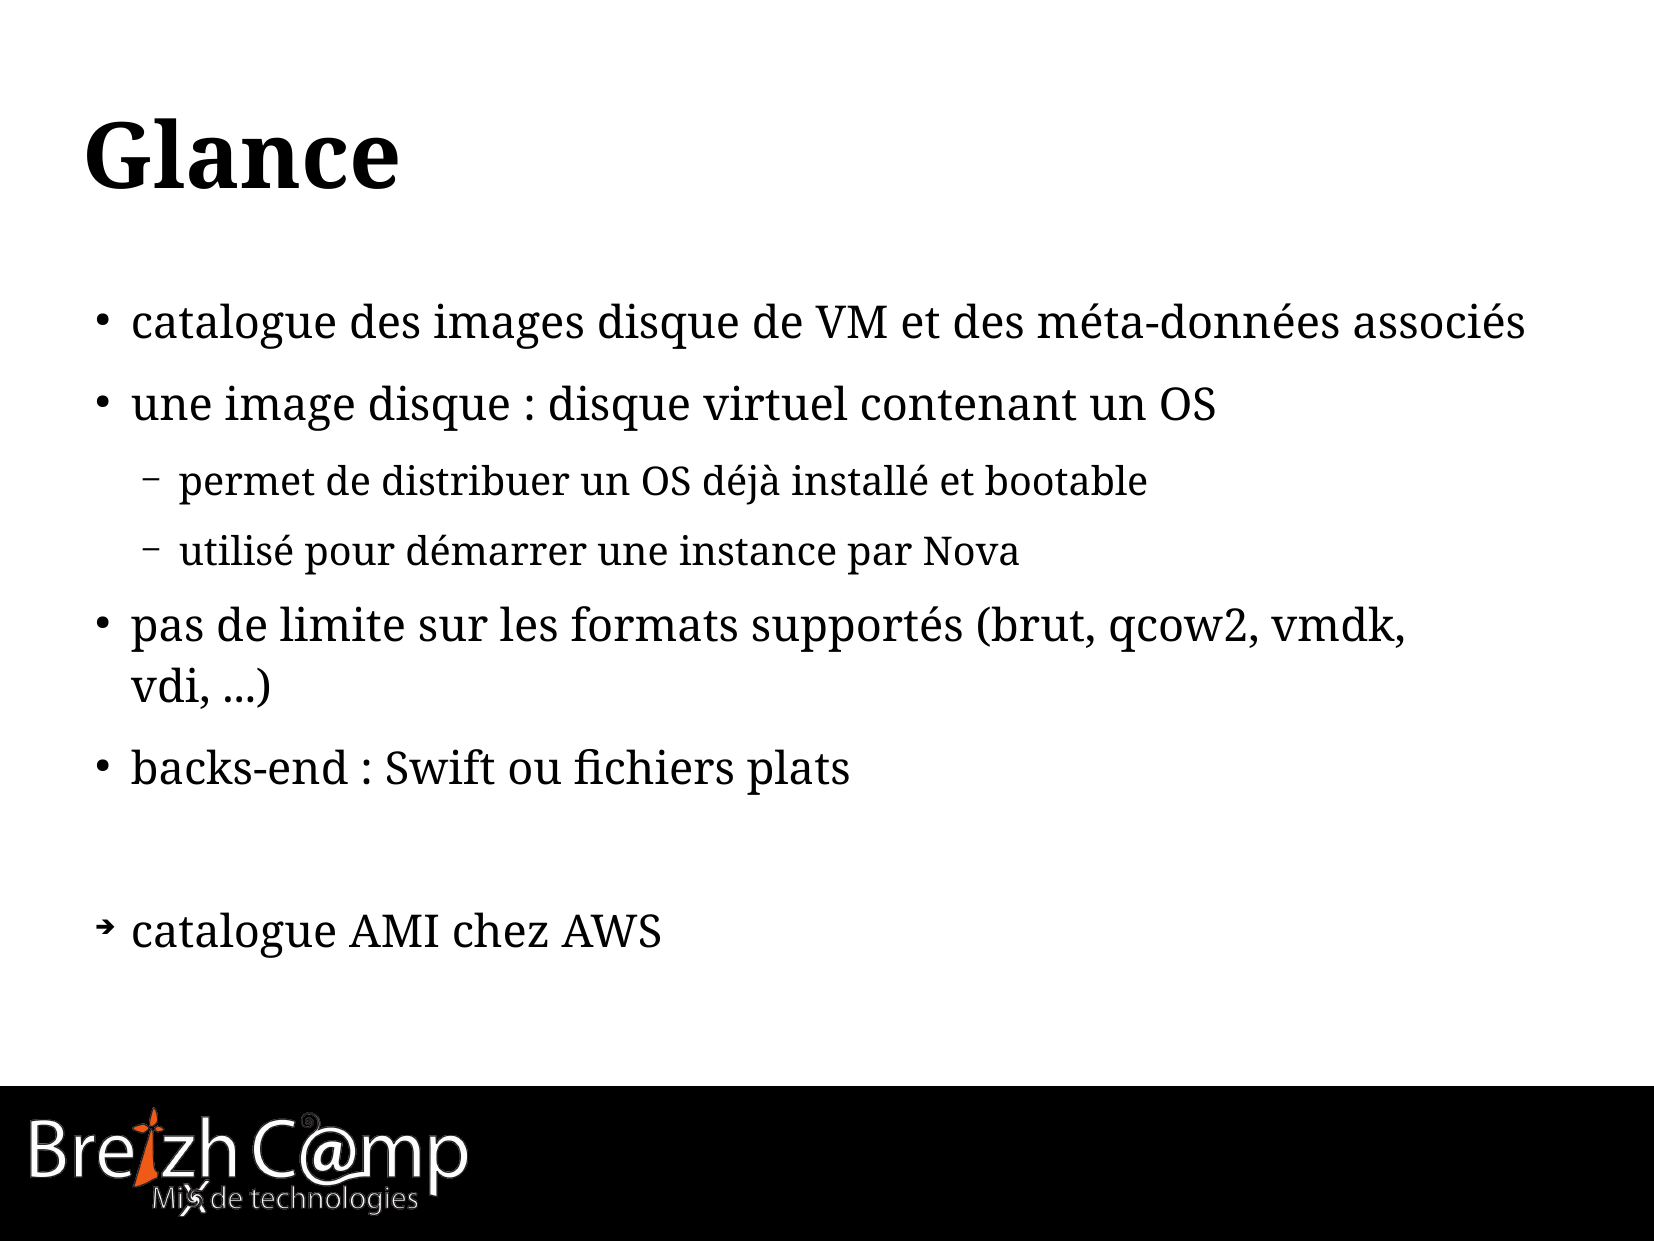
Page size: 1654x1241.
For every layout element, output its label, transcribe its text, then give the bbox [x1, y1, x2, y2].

title Glance [82, 49, 1571, 257]
picture [30, 1107, 468, 1217]
list catalogue des images disque de VM et des méta-données associés une image disque : disque virtuel contenant un OS permet de distribuer un OS déjà installé et bootable utilisé pour démarrer une instance par Nova pas de limite sur les formats supportés (brut, qcow2, vmdk, vdi, ...) backs-end : Swift ou fichiers plats catalogue AMI chez AWS [82, 290, 1538, 1010]
